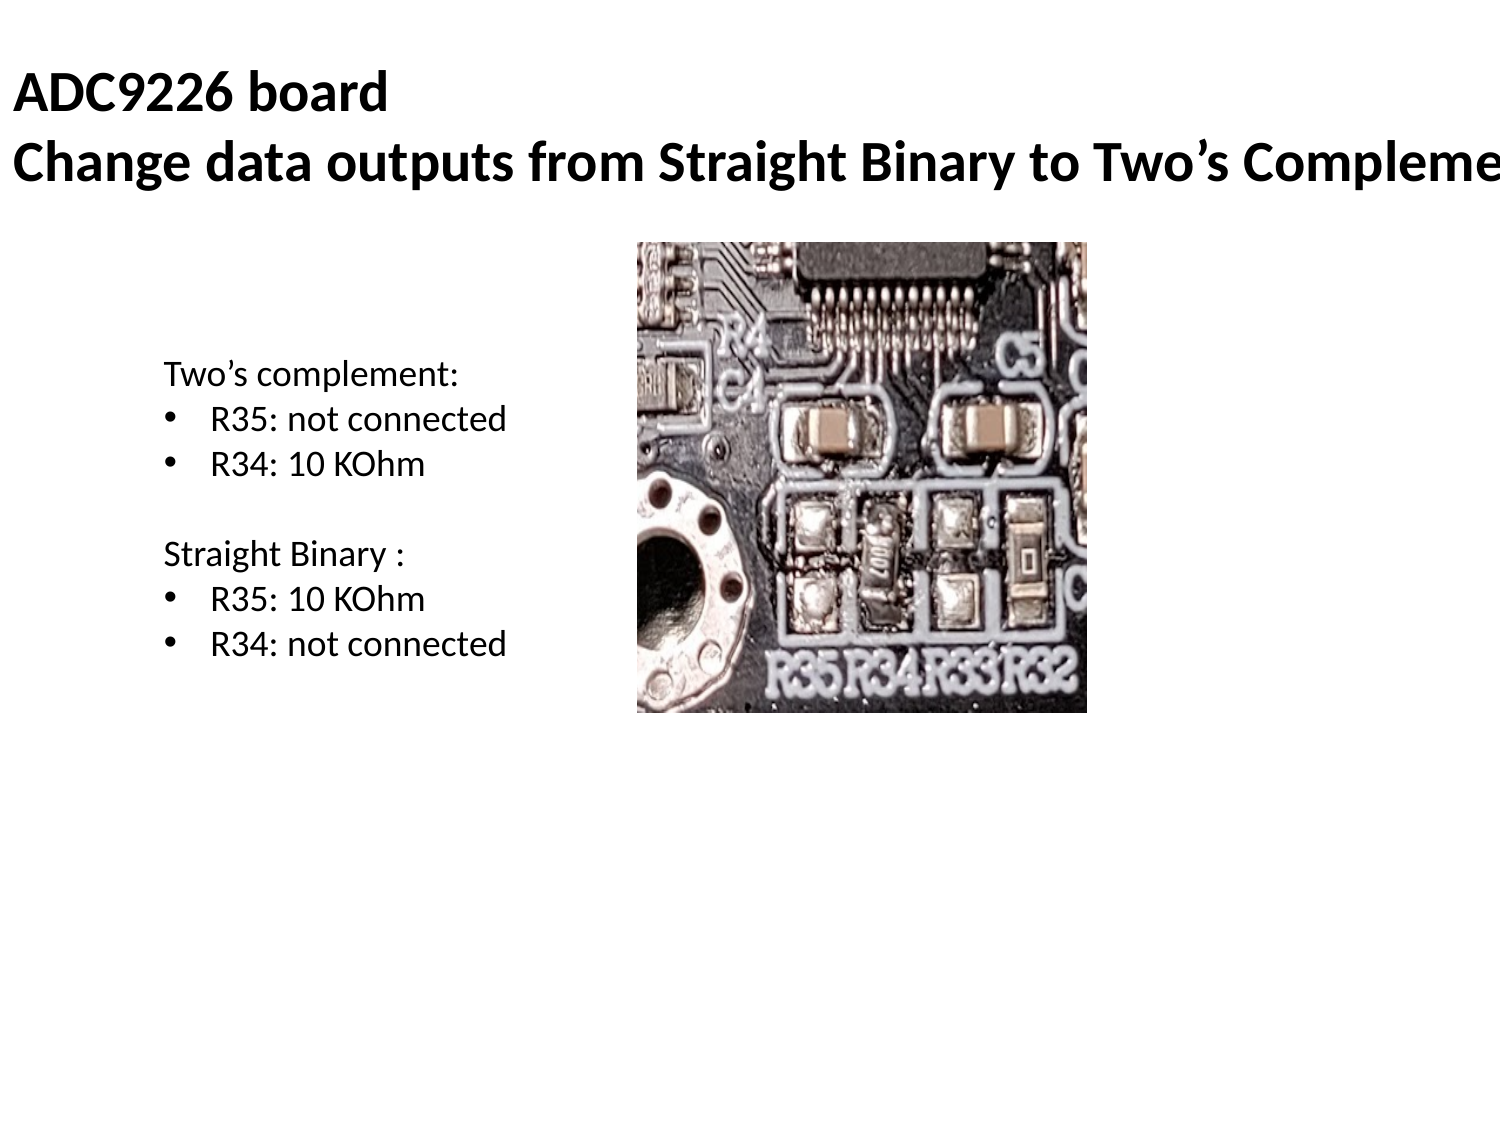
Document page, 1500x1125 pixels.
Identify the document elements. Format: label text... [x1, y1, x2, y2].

text_box Two’s complement: R35: not connected R34: 10 KOhm Straight Binary : R35: 10 KOhm R34: not connected [148, 341, 523, 717]
text_box ADC9226 board Change data outputs from Straight Binary to Two’s Complement [0, 45, 1500, 201]
picture [637, 242, 1087, 713]
